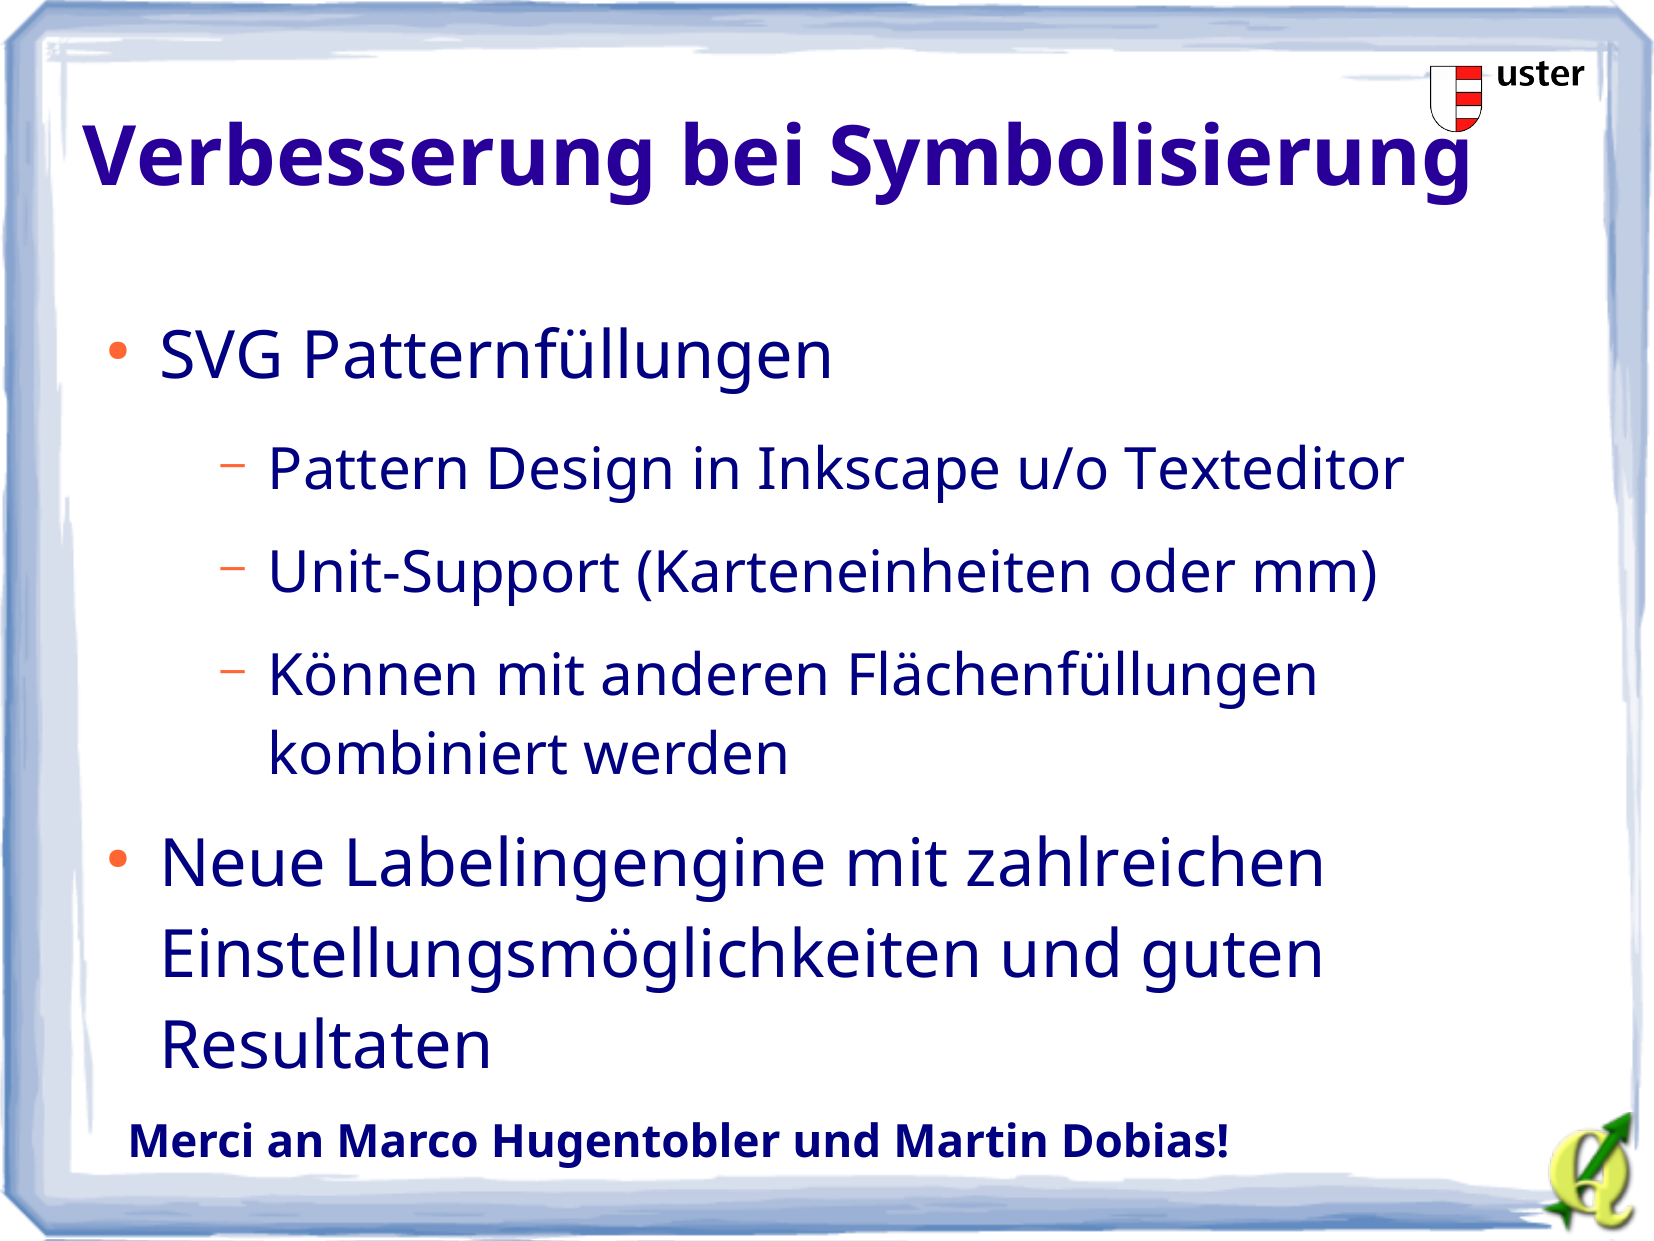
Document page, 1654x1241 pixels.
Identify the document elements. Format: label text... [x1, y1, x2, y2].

title Verbesserung bei Symbolisierung [82, 56, 1571, 250]
list SVG Patternfüllungen Pattern Design in Inkscape u/o Texteditor Unit-Support (Karteneinheiten oder mm) Können mit anderen Flächenfüllungen kombiniert werden Neue Labelingengine mit zahlreichen Einstellungsmöglichkeiten und guten Resultaten [88, 307, 1542, 1111]
text_box Merci an Marco Hugentobler und Martin Dobias! [112, 1100, 1159, 1169]
picture [0, 0, 1654, 1241]
